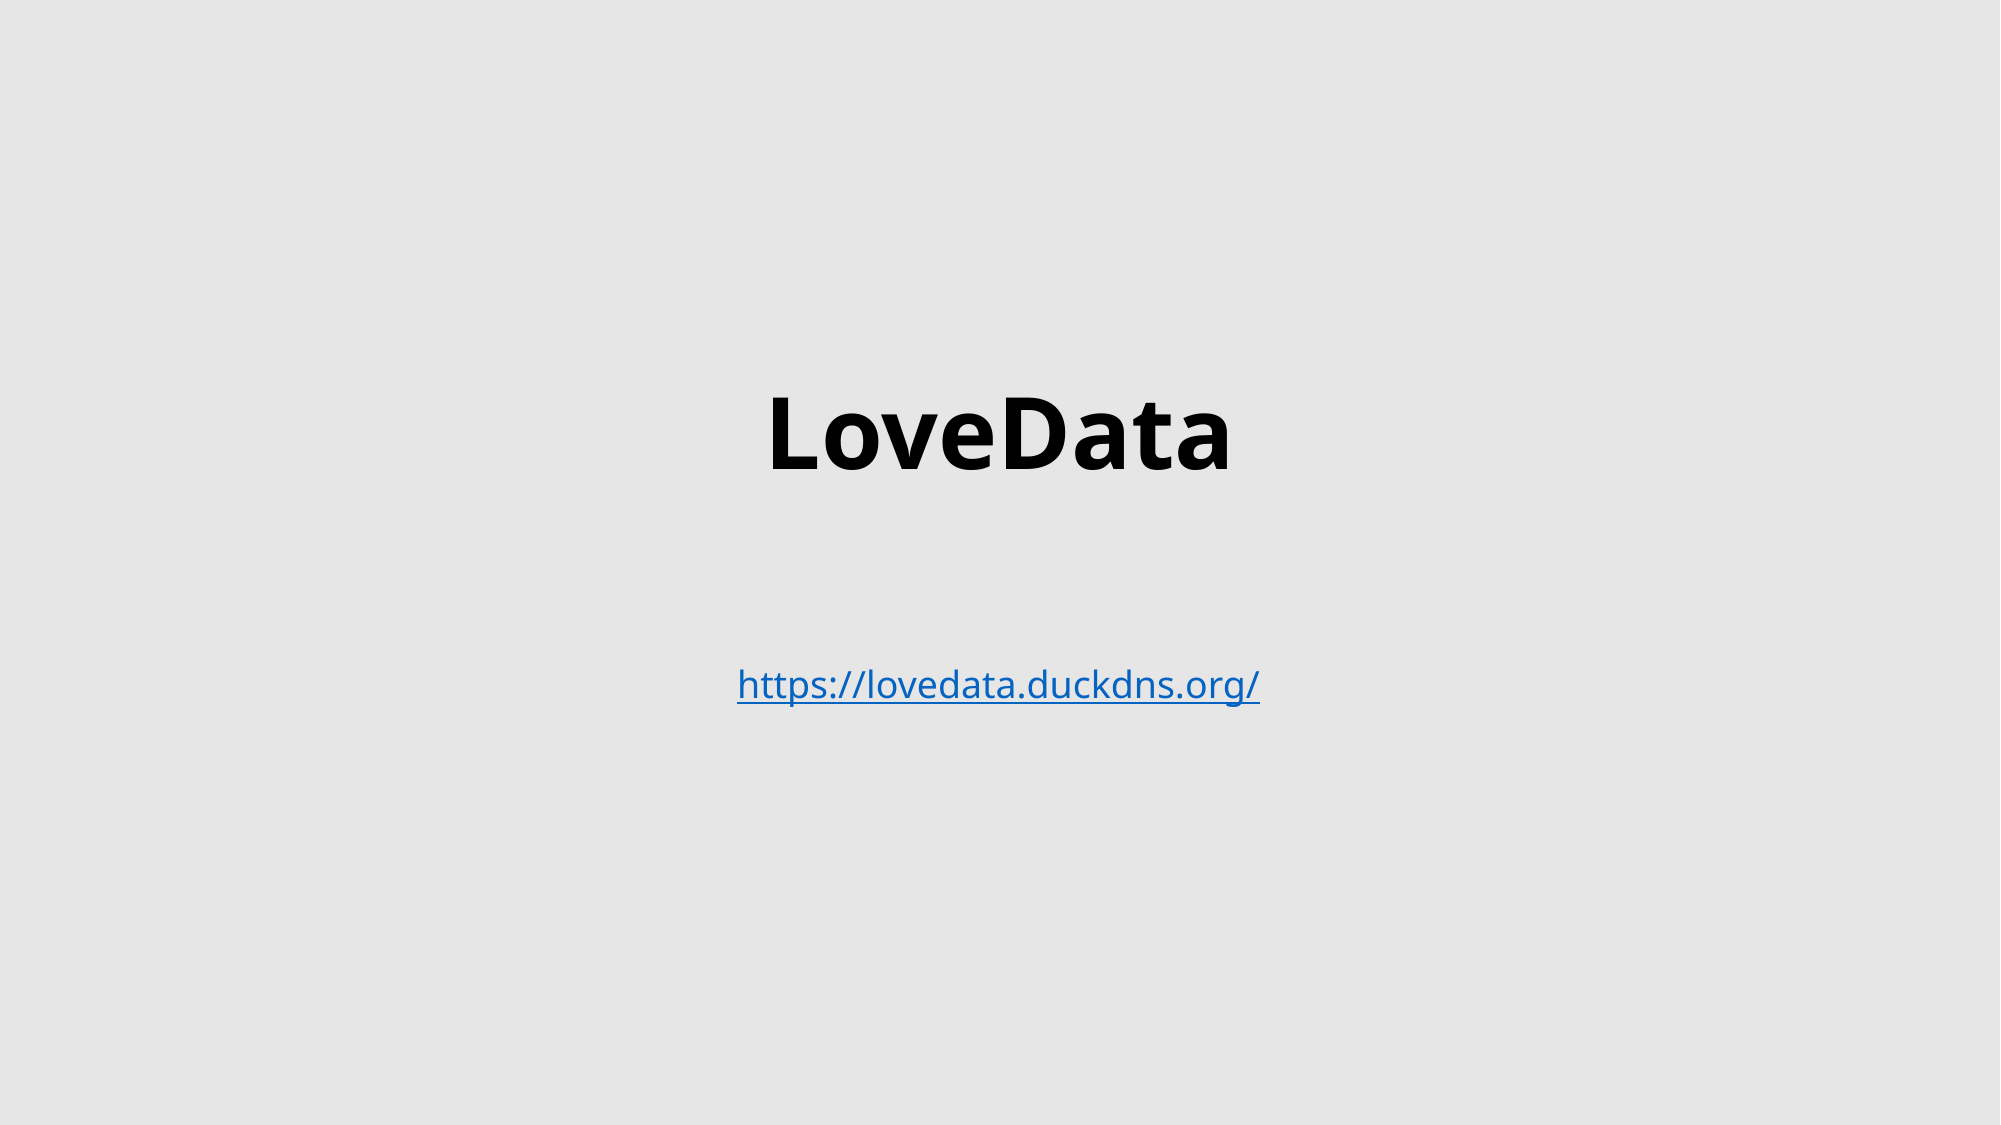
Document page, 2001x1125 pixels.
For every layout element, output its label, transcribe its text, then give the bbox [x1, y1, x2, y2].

text_box https://lovedata.duckdns.org/ [693, 653, 1304, 720]
text_box LoveData [360, 310, 1640, 563]
